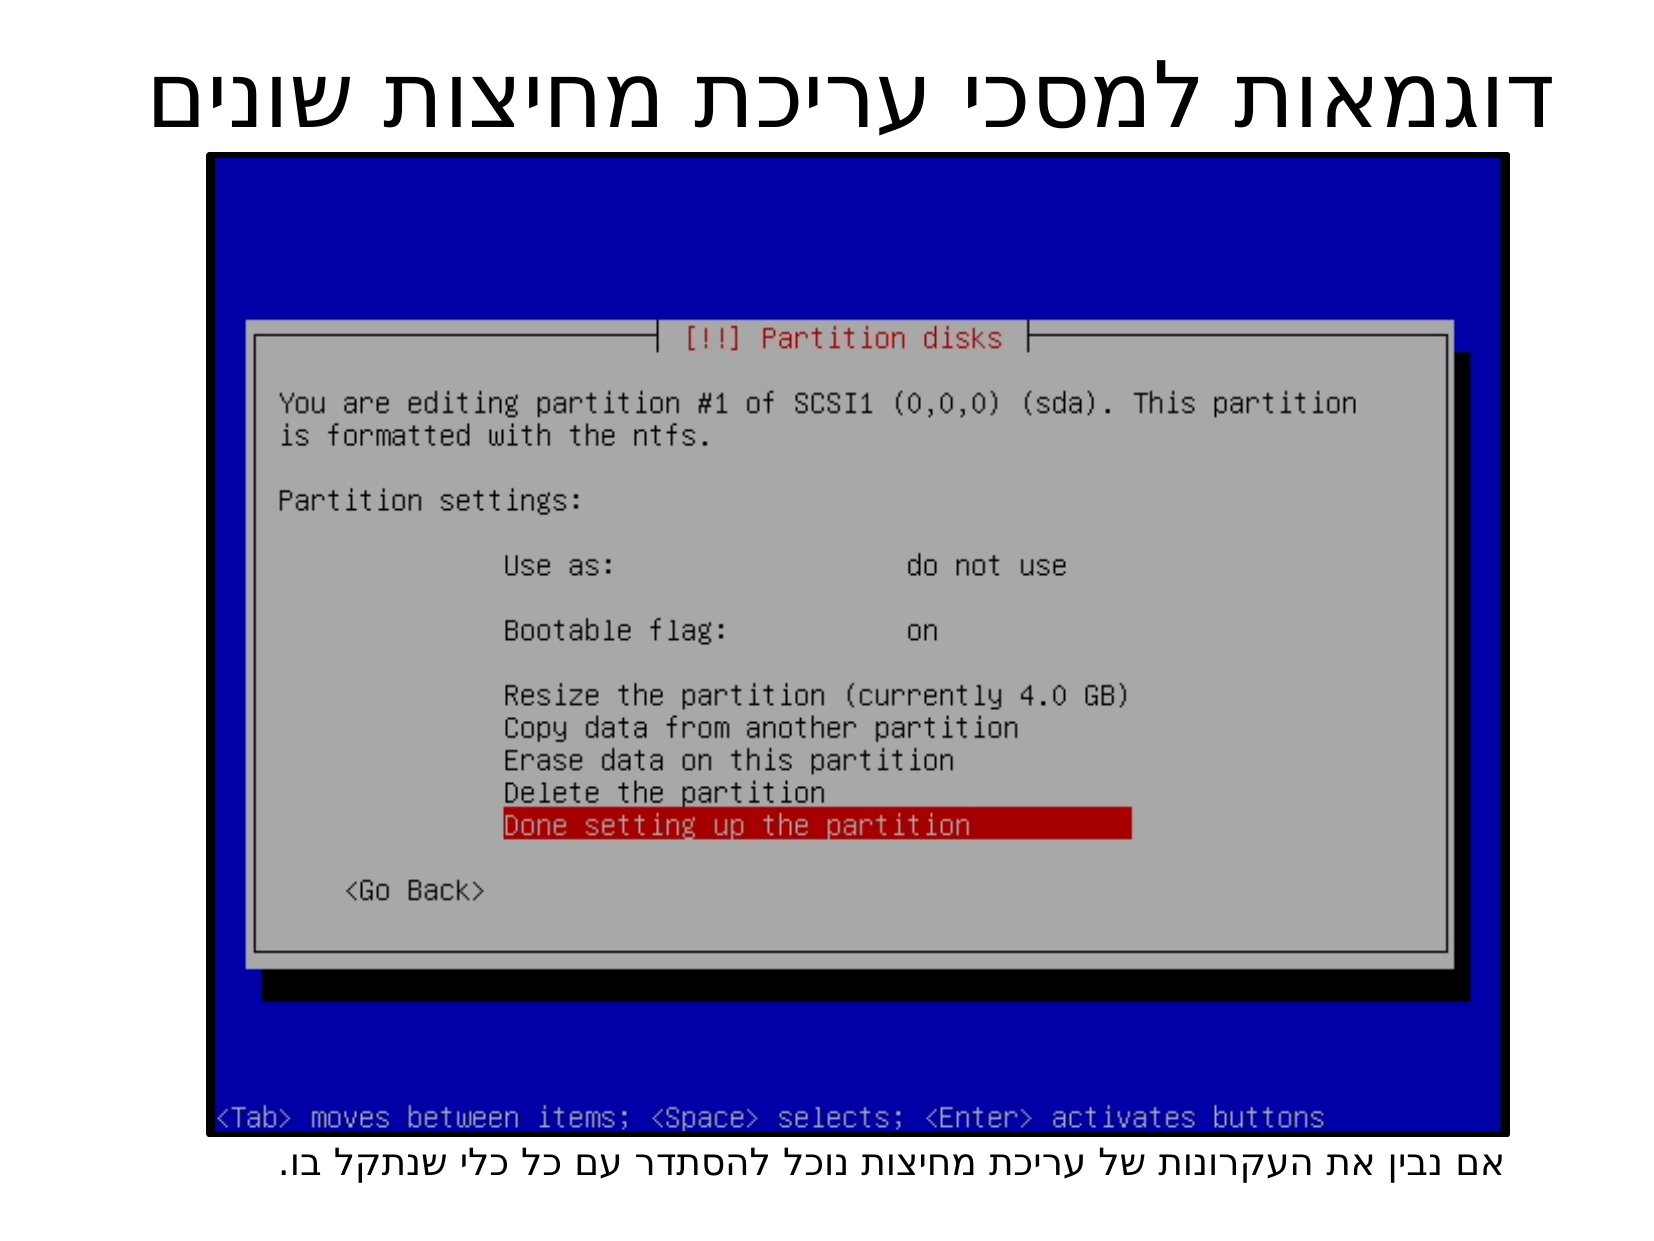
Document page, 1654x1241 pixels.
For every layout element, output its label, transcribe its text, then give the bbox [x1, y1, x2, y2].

title דוגמאות למסכי עריכת מחיצות שונים [82, 0, 1621, 193]
picture [214, 158, 1503, 1132]
text_box אם נבין את העקרונות של עריכת מחיצות נוכל להסתדר עם כל כלי שנתקל בו. [196, 1133, 1521, 1194]
